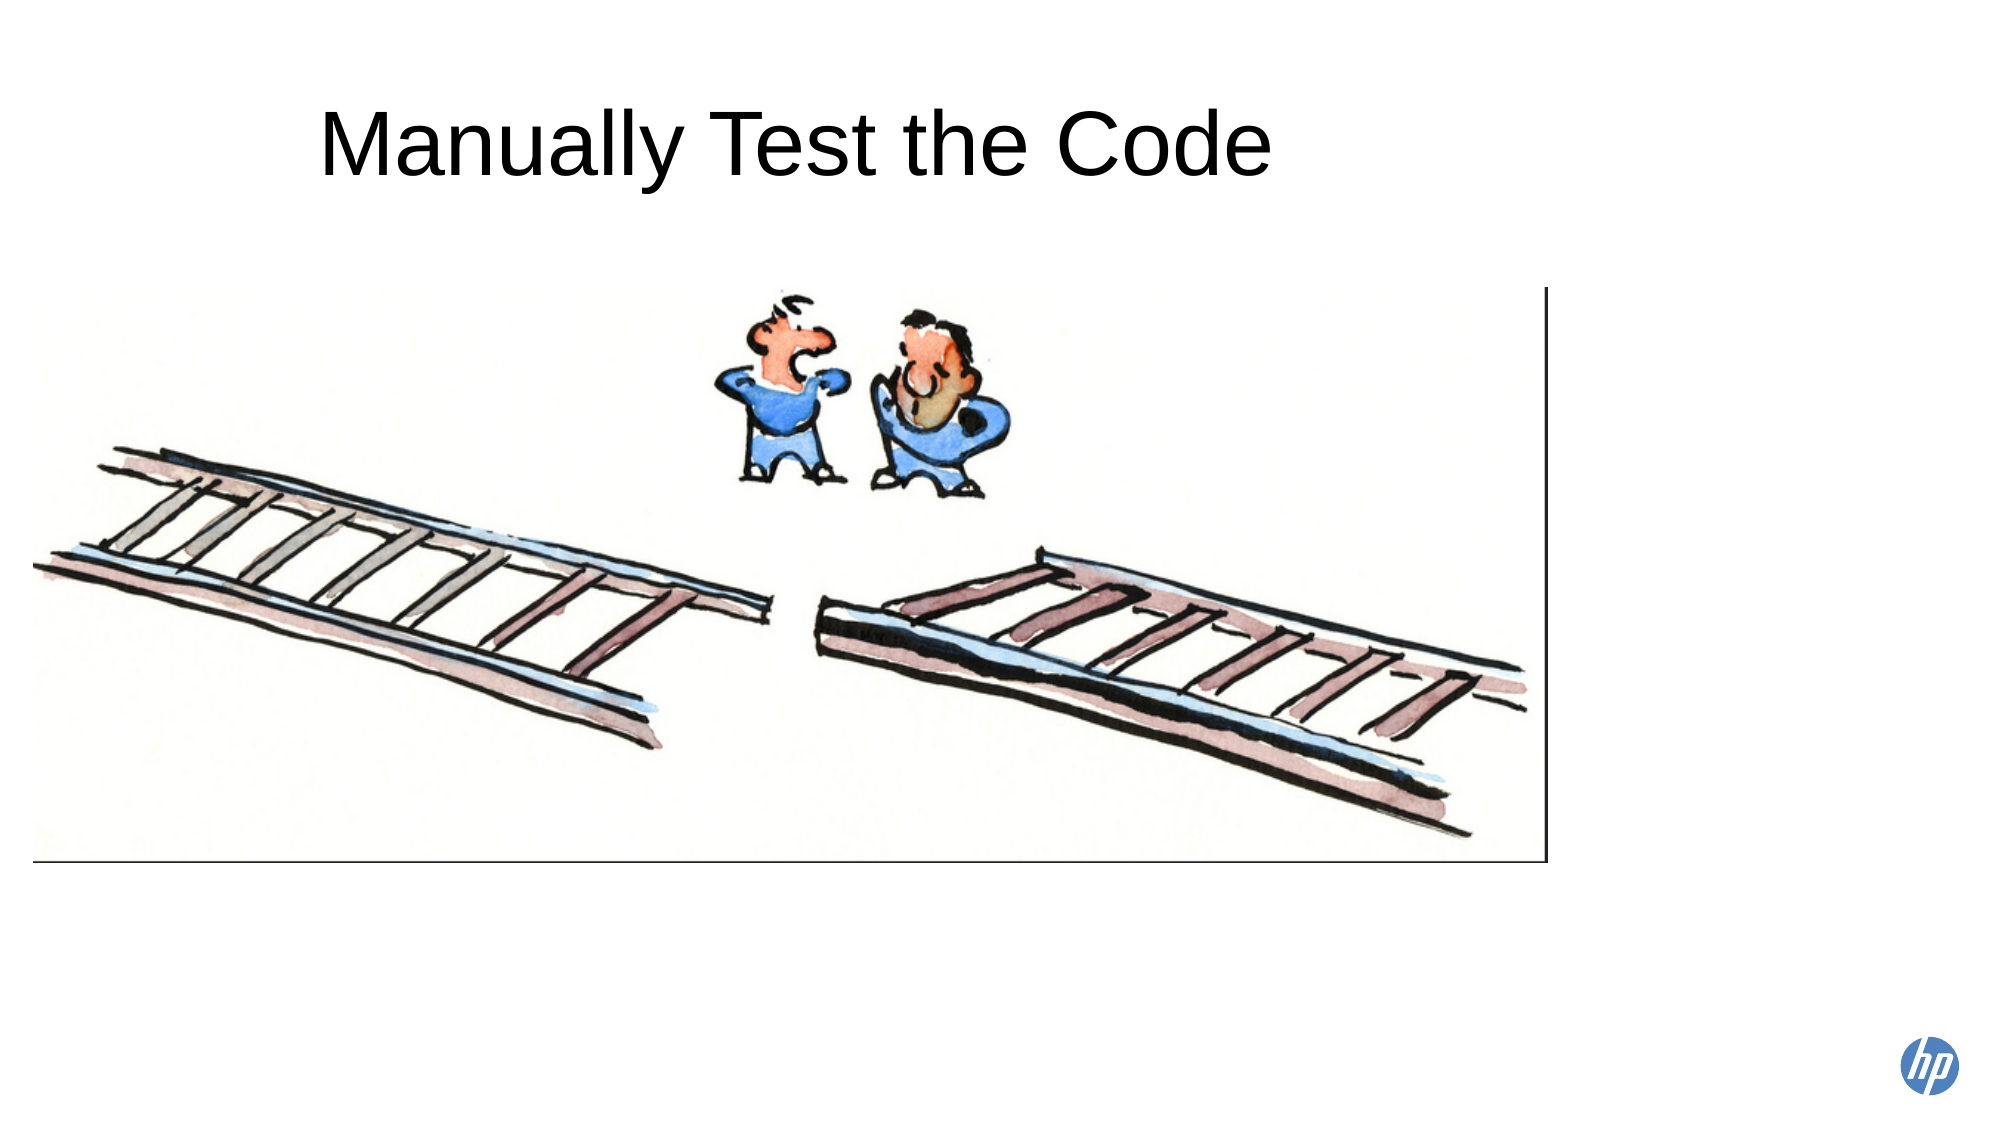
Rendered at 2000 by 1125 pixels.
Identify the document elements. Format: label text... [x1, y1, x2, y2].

title Manually Test the Code [47, 16, 1547, 272]
picture [33, 287, 1548, 863]
